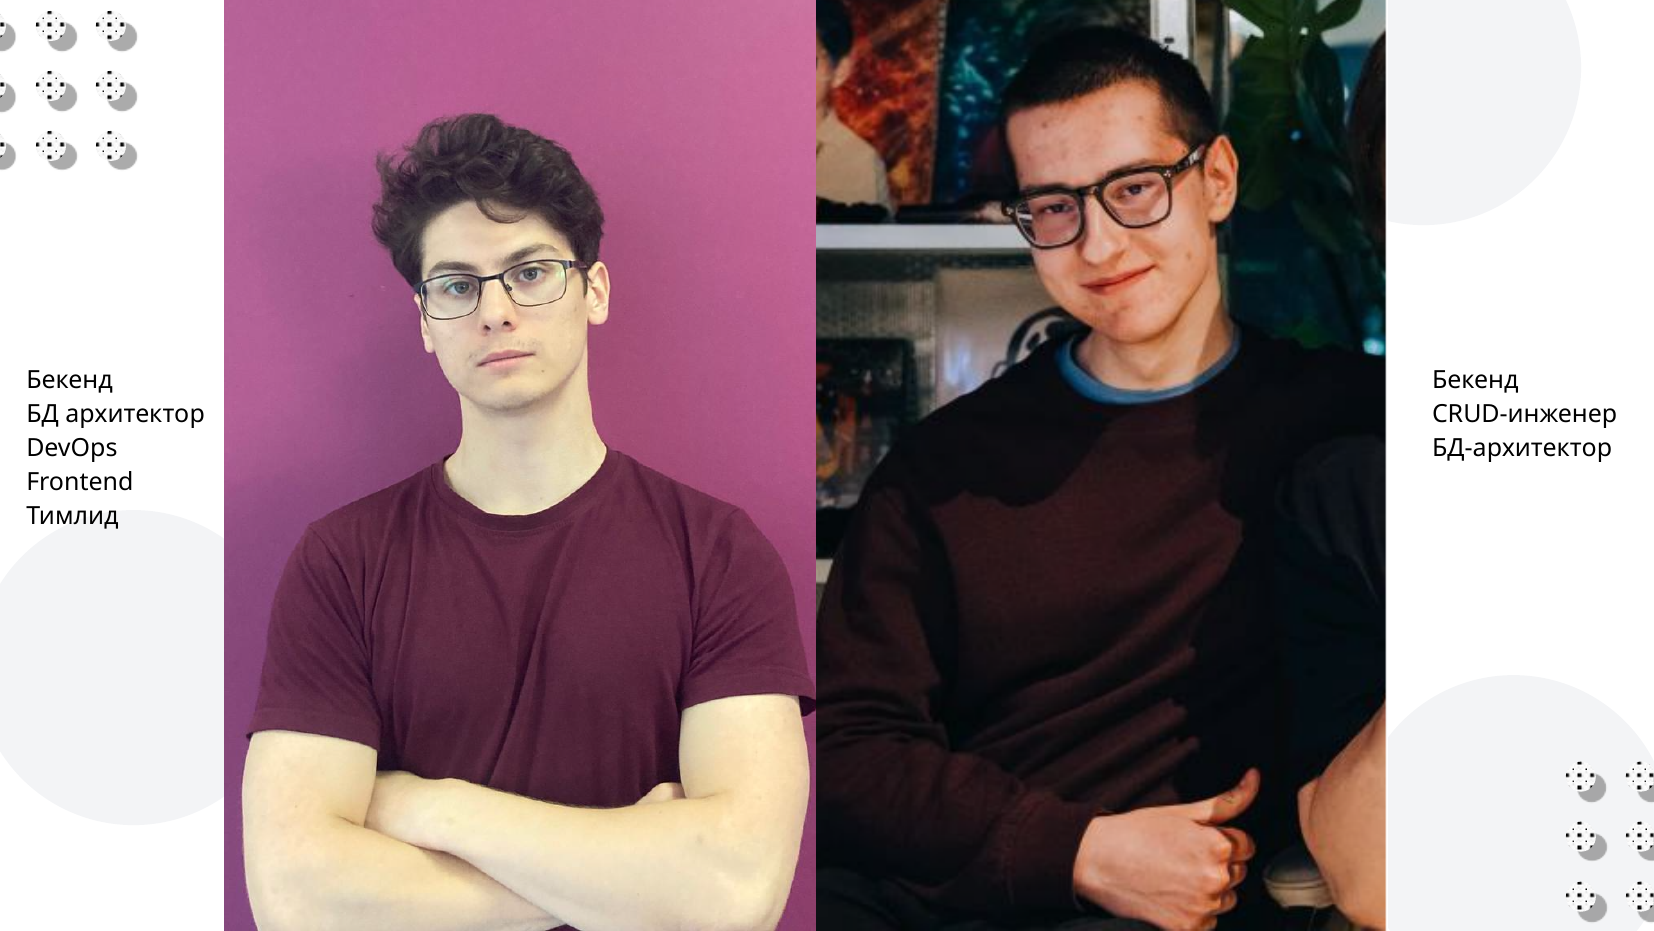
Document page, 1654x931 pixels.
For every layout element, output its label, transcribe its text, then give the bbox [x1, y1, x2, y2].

text_box Бекенд CRUD-инженер БД-архитектор [1417, 354, 1642, 562]
picture [1565, 761, 1596, 792]
picture [1625, 881, 1654, 912]
picture [1625, 761, 1654, 792]
picture [35, 10, 66, 41]
picture [35, 70, 66, 101]
picture [95, 70, 126, 101]
text_box Бекенд БД архитектор DevOps Frontend Тимлид [11, 354, 237, 562]
picture [0, 133, 7, 159]
picture [95, 10, 126, 41]
picture [0, 13, 6, 38]
picture [1565, 881, 1596, 912]
picture [1625, 821, 1654, 852]
picture [224, 0, 1388, 931]
picture [1565, 821, 1596, 852]
picture [35, 130, 67, 161]
picture [95, 130, 127, 161]
picture [0, 74, 6, 99]
